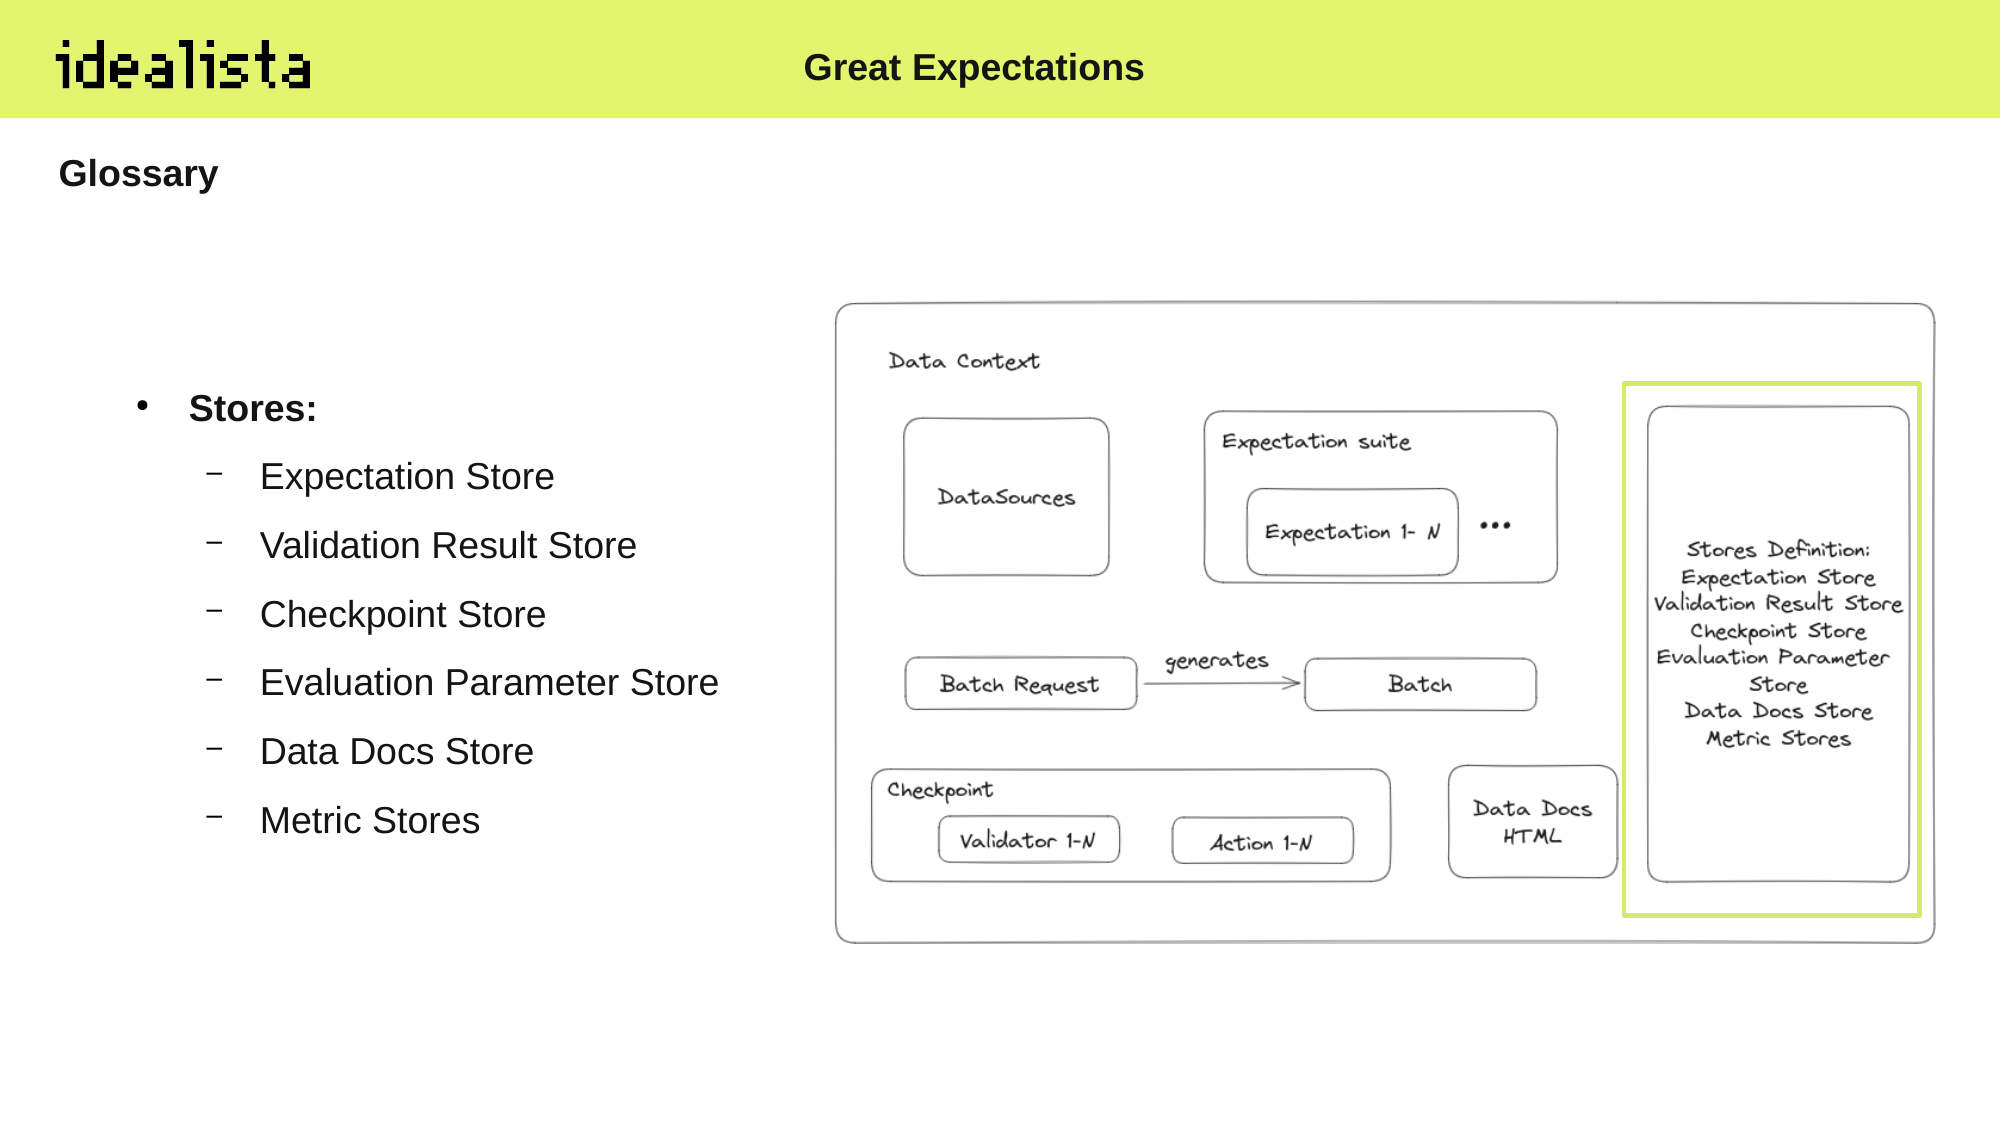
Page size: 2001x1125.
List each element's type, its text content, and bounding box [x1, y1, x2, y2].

picture [821, 290, 1949, 975]
list Stores: Expectation Store Validation Result Store Checkpoint Store Evaluation Parameter Store Data Docs Store Metric Stores [118, 383, 886, 443]
title Glossary [58, 147, 1949, 195]
picture [53, 36, 318, 92]
title Great Expectations [590, 41, 1359, 89]
